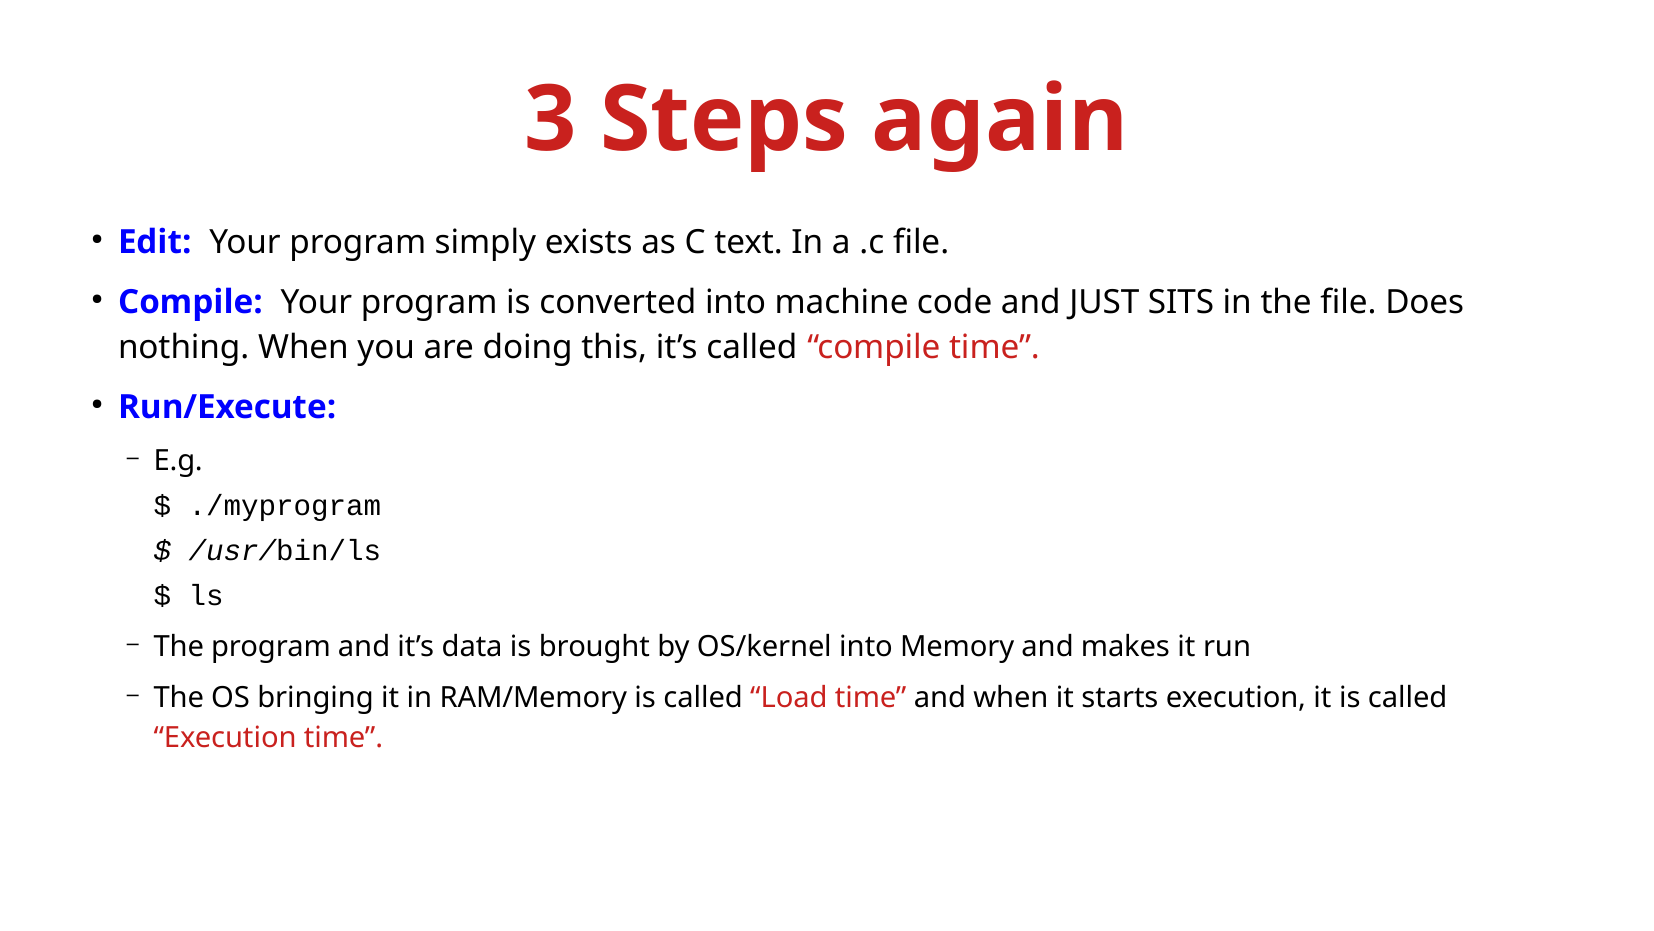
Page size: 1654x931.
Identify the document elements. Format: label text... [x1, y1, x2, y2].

list Edit: Your program simply exists as C text. In a .c file. Compile: Your program is converted into machine code and JUST SITS in the file. Does nothing. When you are doing this, it’s called “compile time”. Run/Execute: E.g. $ ./myprogram $ /usr/bin/ls $ ls The program and it’s data is brought by OS/kernel into Memory and makes it run The OS bringing it in RAM/Memory is called “Load time” and when it starts execution, it is called “Execution time”. [82, 217, 1571, 758]
title 3 Steps again [82, 37, 1571, 193]
